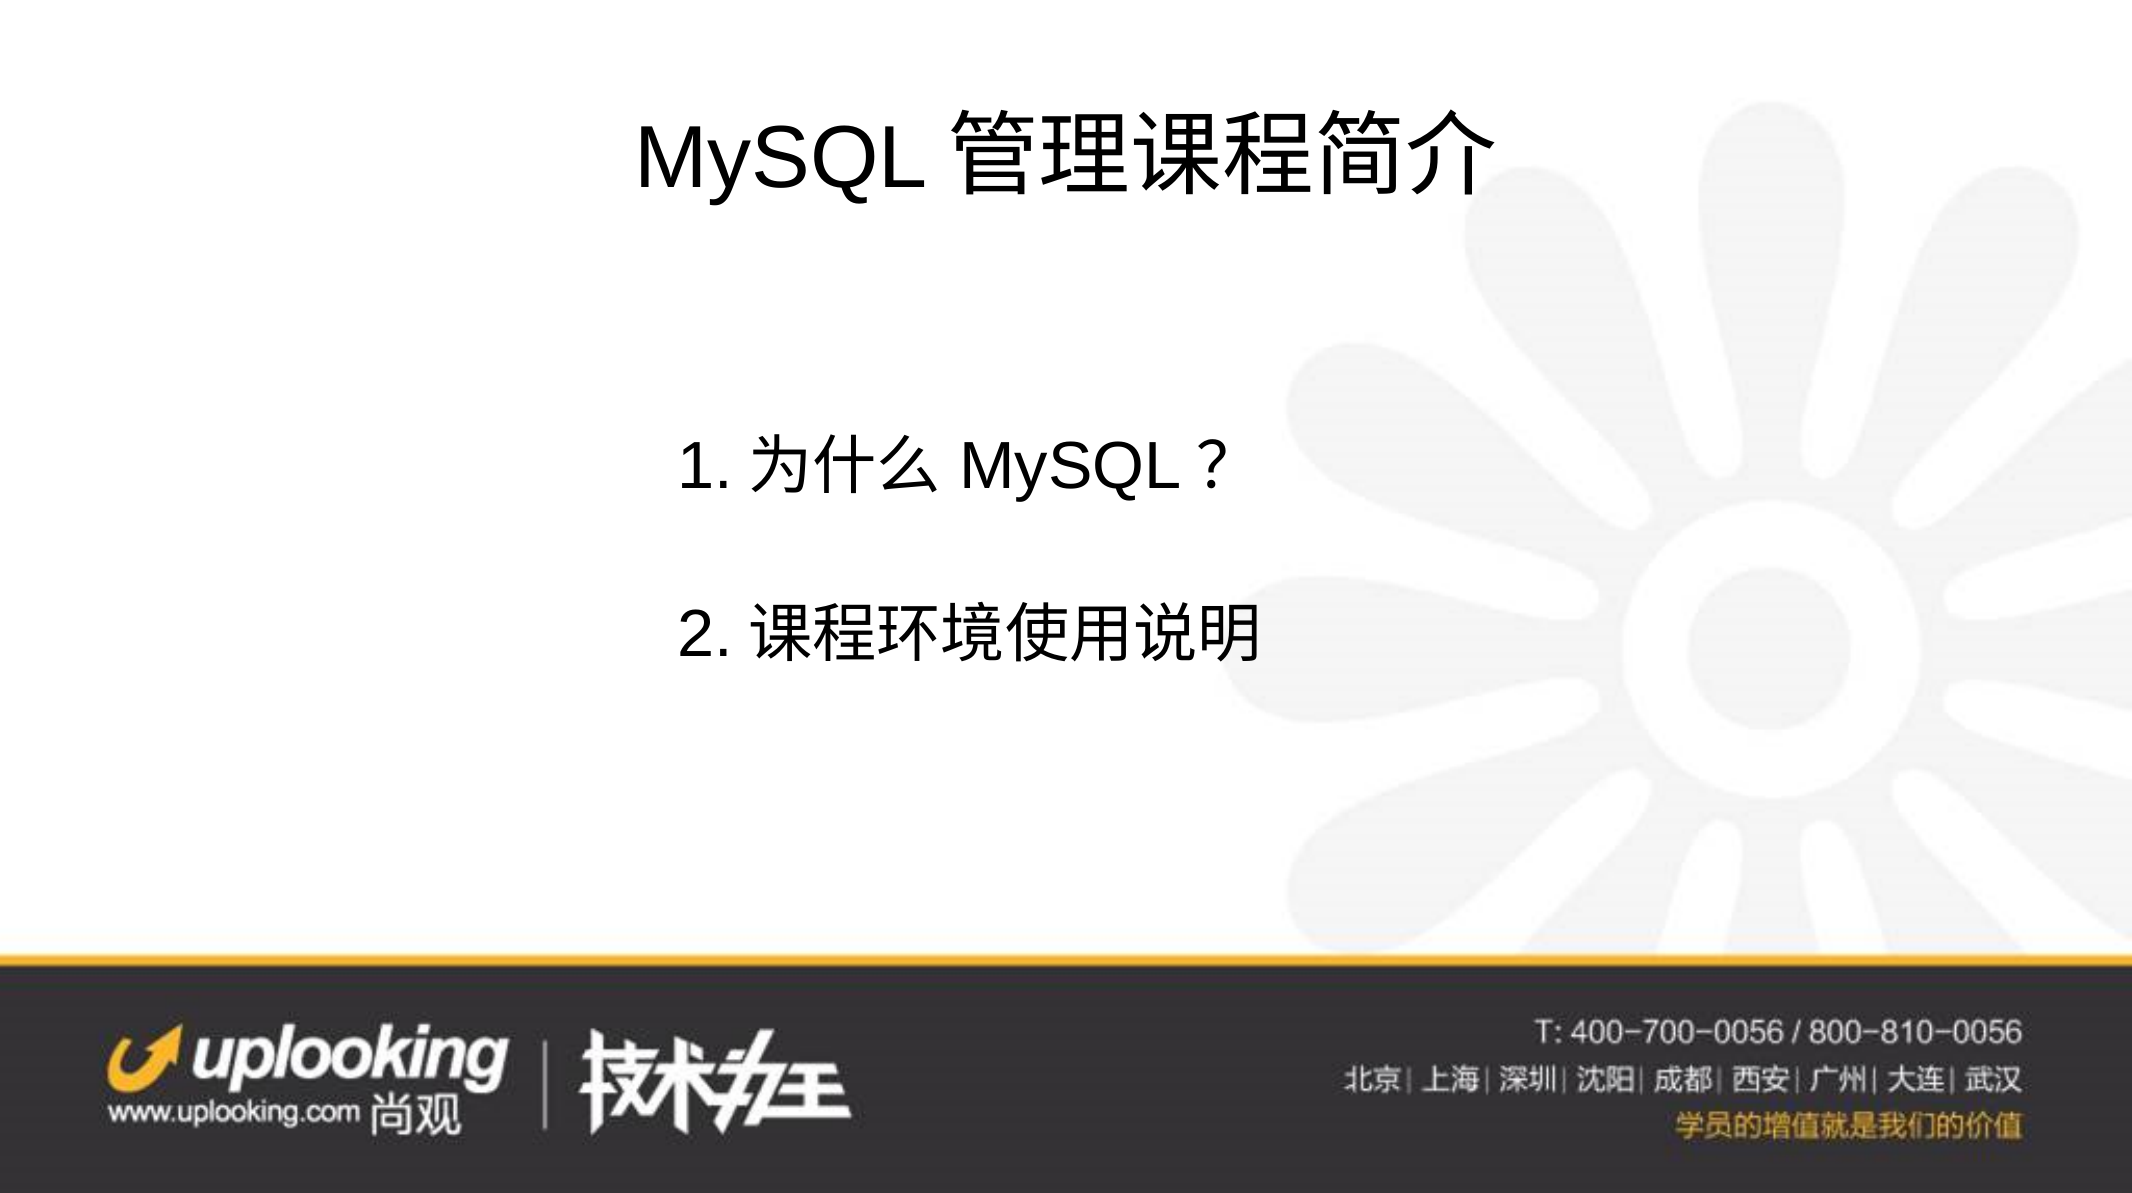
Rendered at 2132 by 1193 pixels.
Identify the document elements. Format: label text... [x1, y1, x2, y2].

subtitle 1.为什么MySQL？ 2.课程环境使用说明 [677, 261, 1706, 828]
picture [0, 0, 2132, 1193]
title MySQL管理课程简介 [106, 47, 2026, 247]
